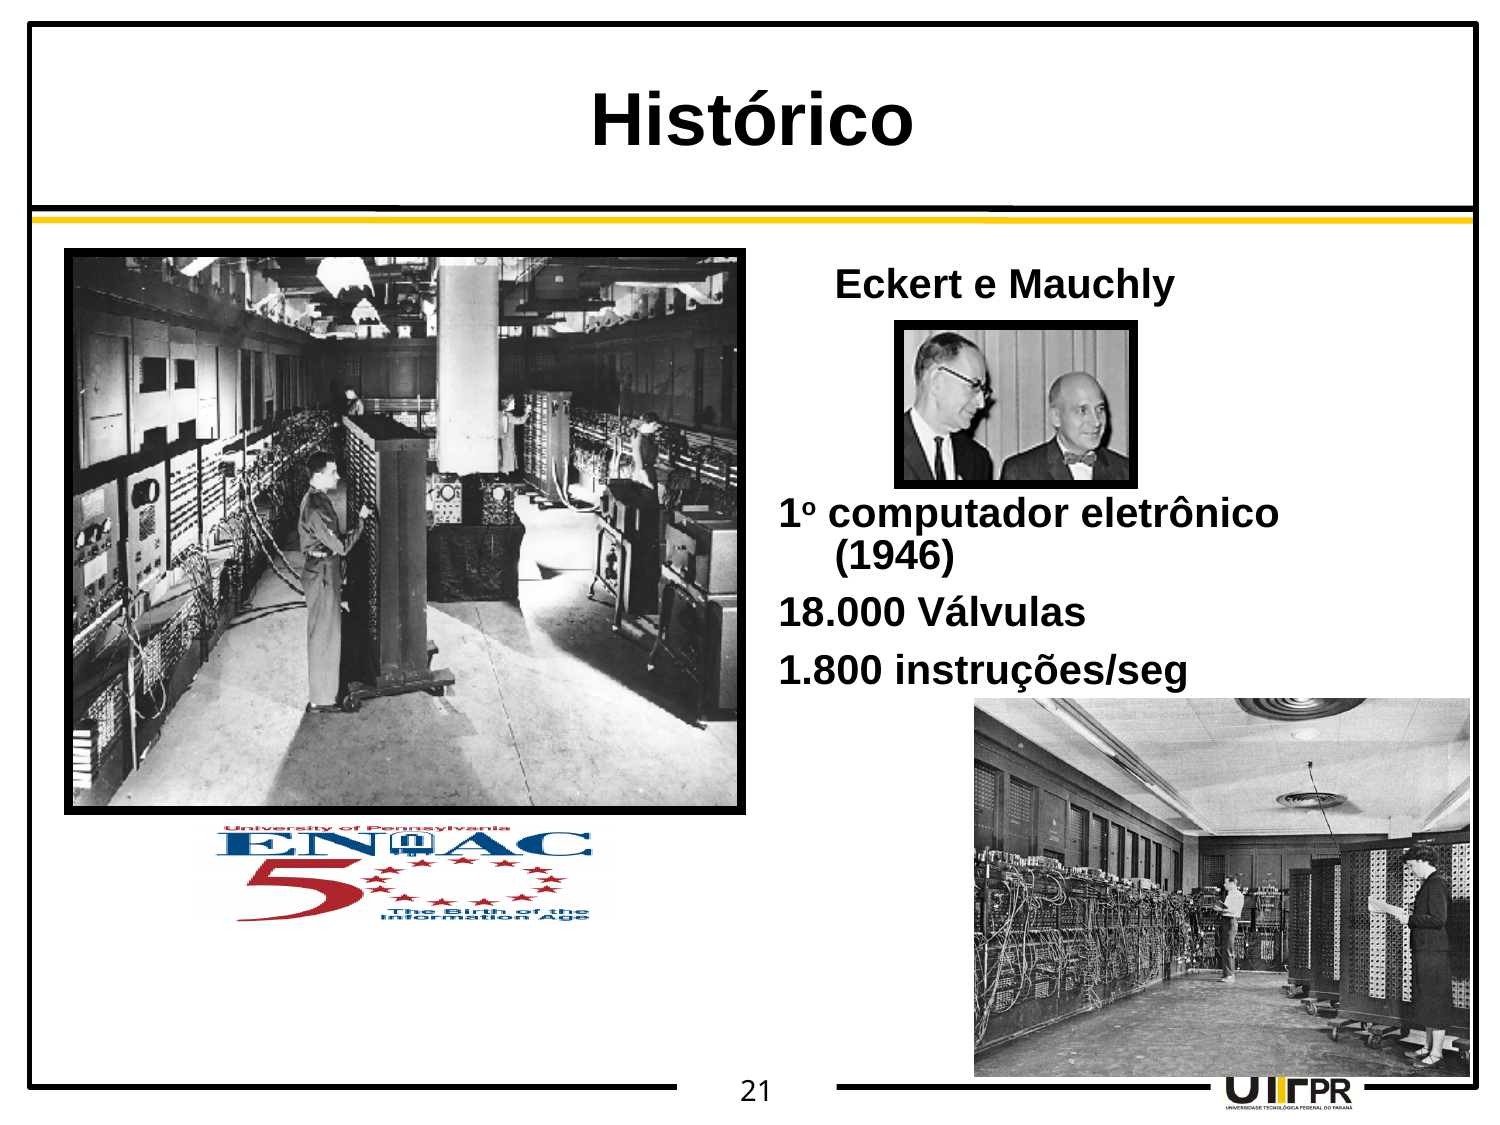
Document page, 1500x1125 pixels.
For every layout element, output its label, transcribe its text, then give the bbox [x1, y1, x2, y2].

title Histórico [29, 47, 1477, 196]
picture [193, 823, 616, 924]
list Eckert e Mauchly 1o computador eletrônico (1946) 18.000 Válvulas 1.800 instruções/seg [763, 257, 1428, 1027]
picture [903, 329, 1129, 480]
picture [72, 257, 737, 806]
picture [974, 698, 1470, 1110]
